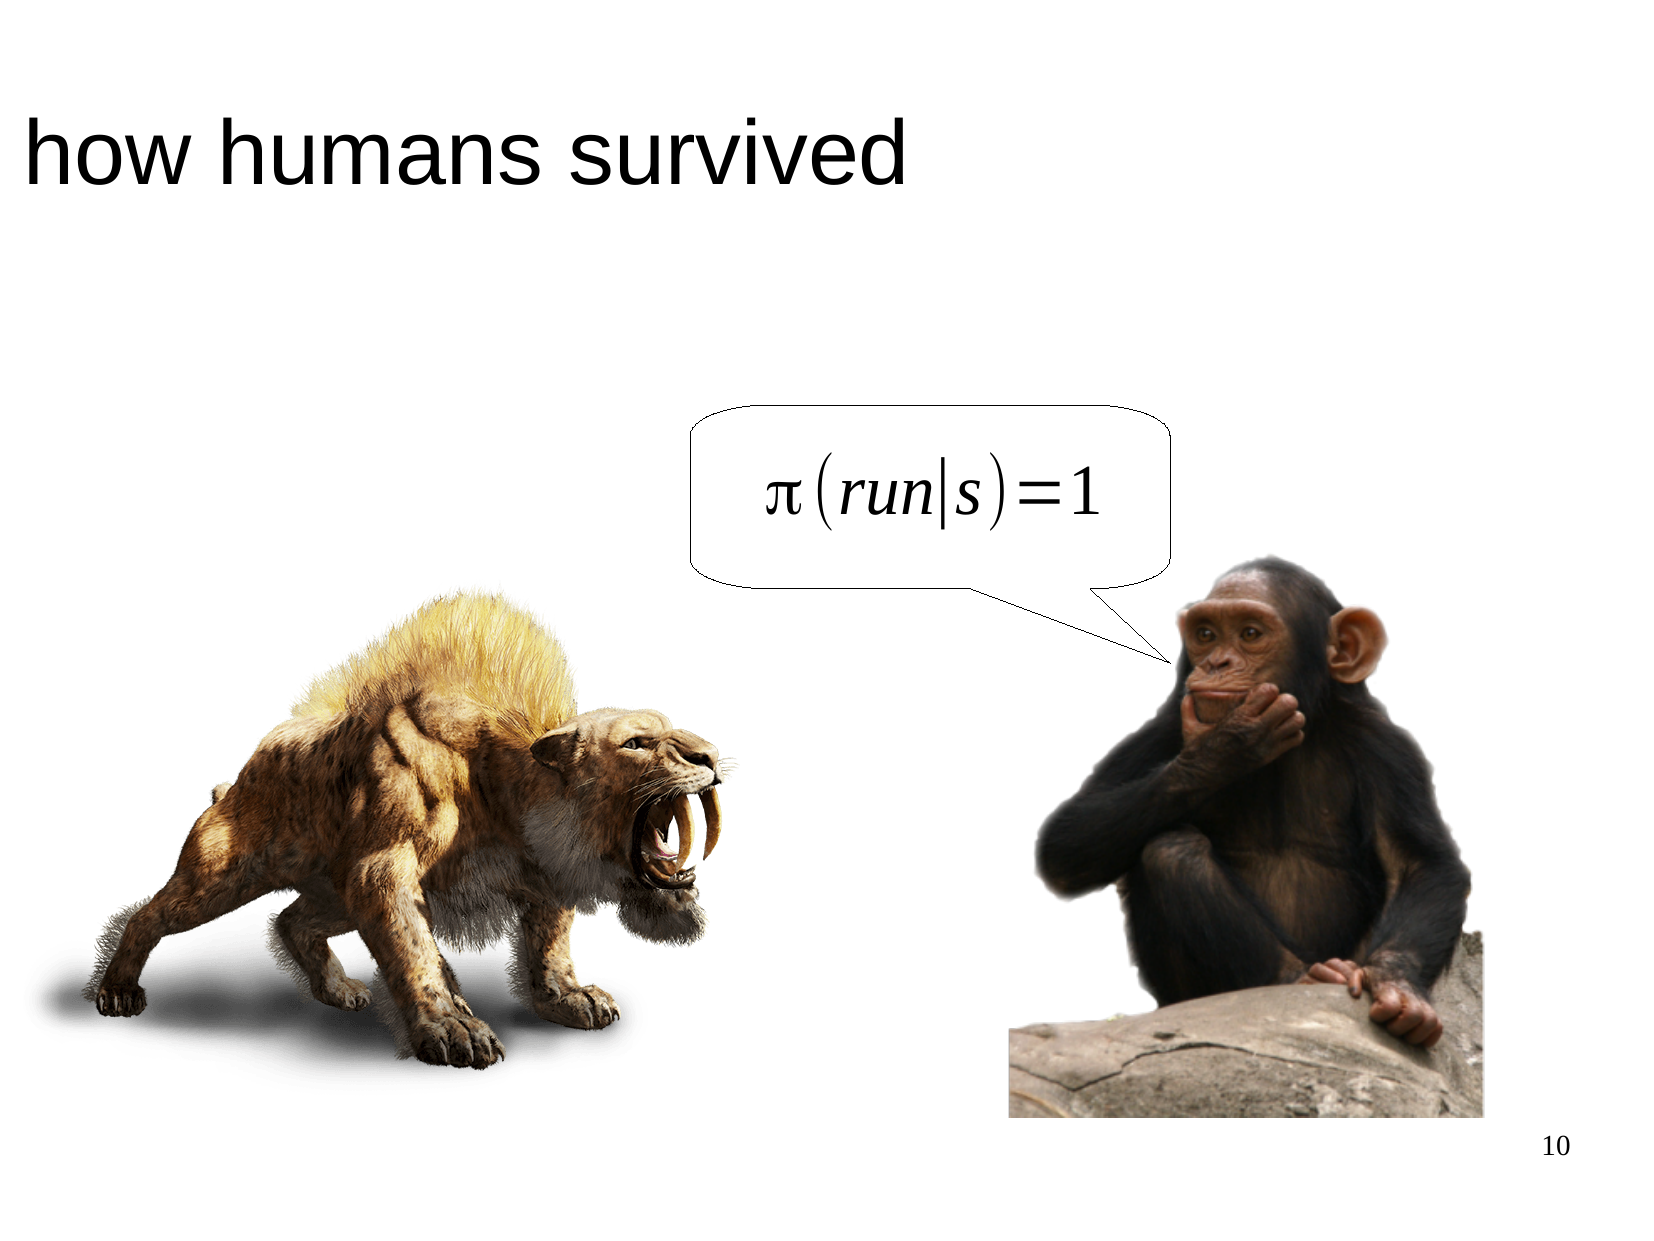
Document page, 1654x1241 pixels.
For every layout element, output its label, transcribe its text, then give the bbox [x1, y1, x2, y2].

picture [1001, 536, 1503, 1118]
chart [747, 447, 1119, 534]
text_box [690, 405, 1171, 601]
picture [23, 579, 740, 1096]
title how humans survived [23, 49, 1512, 257]
